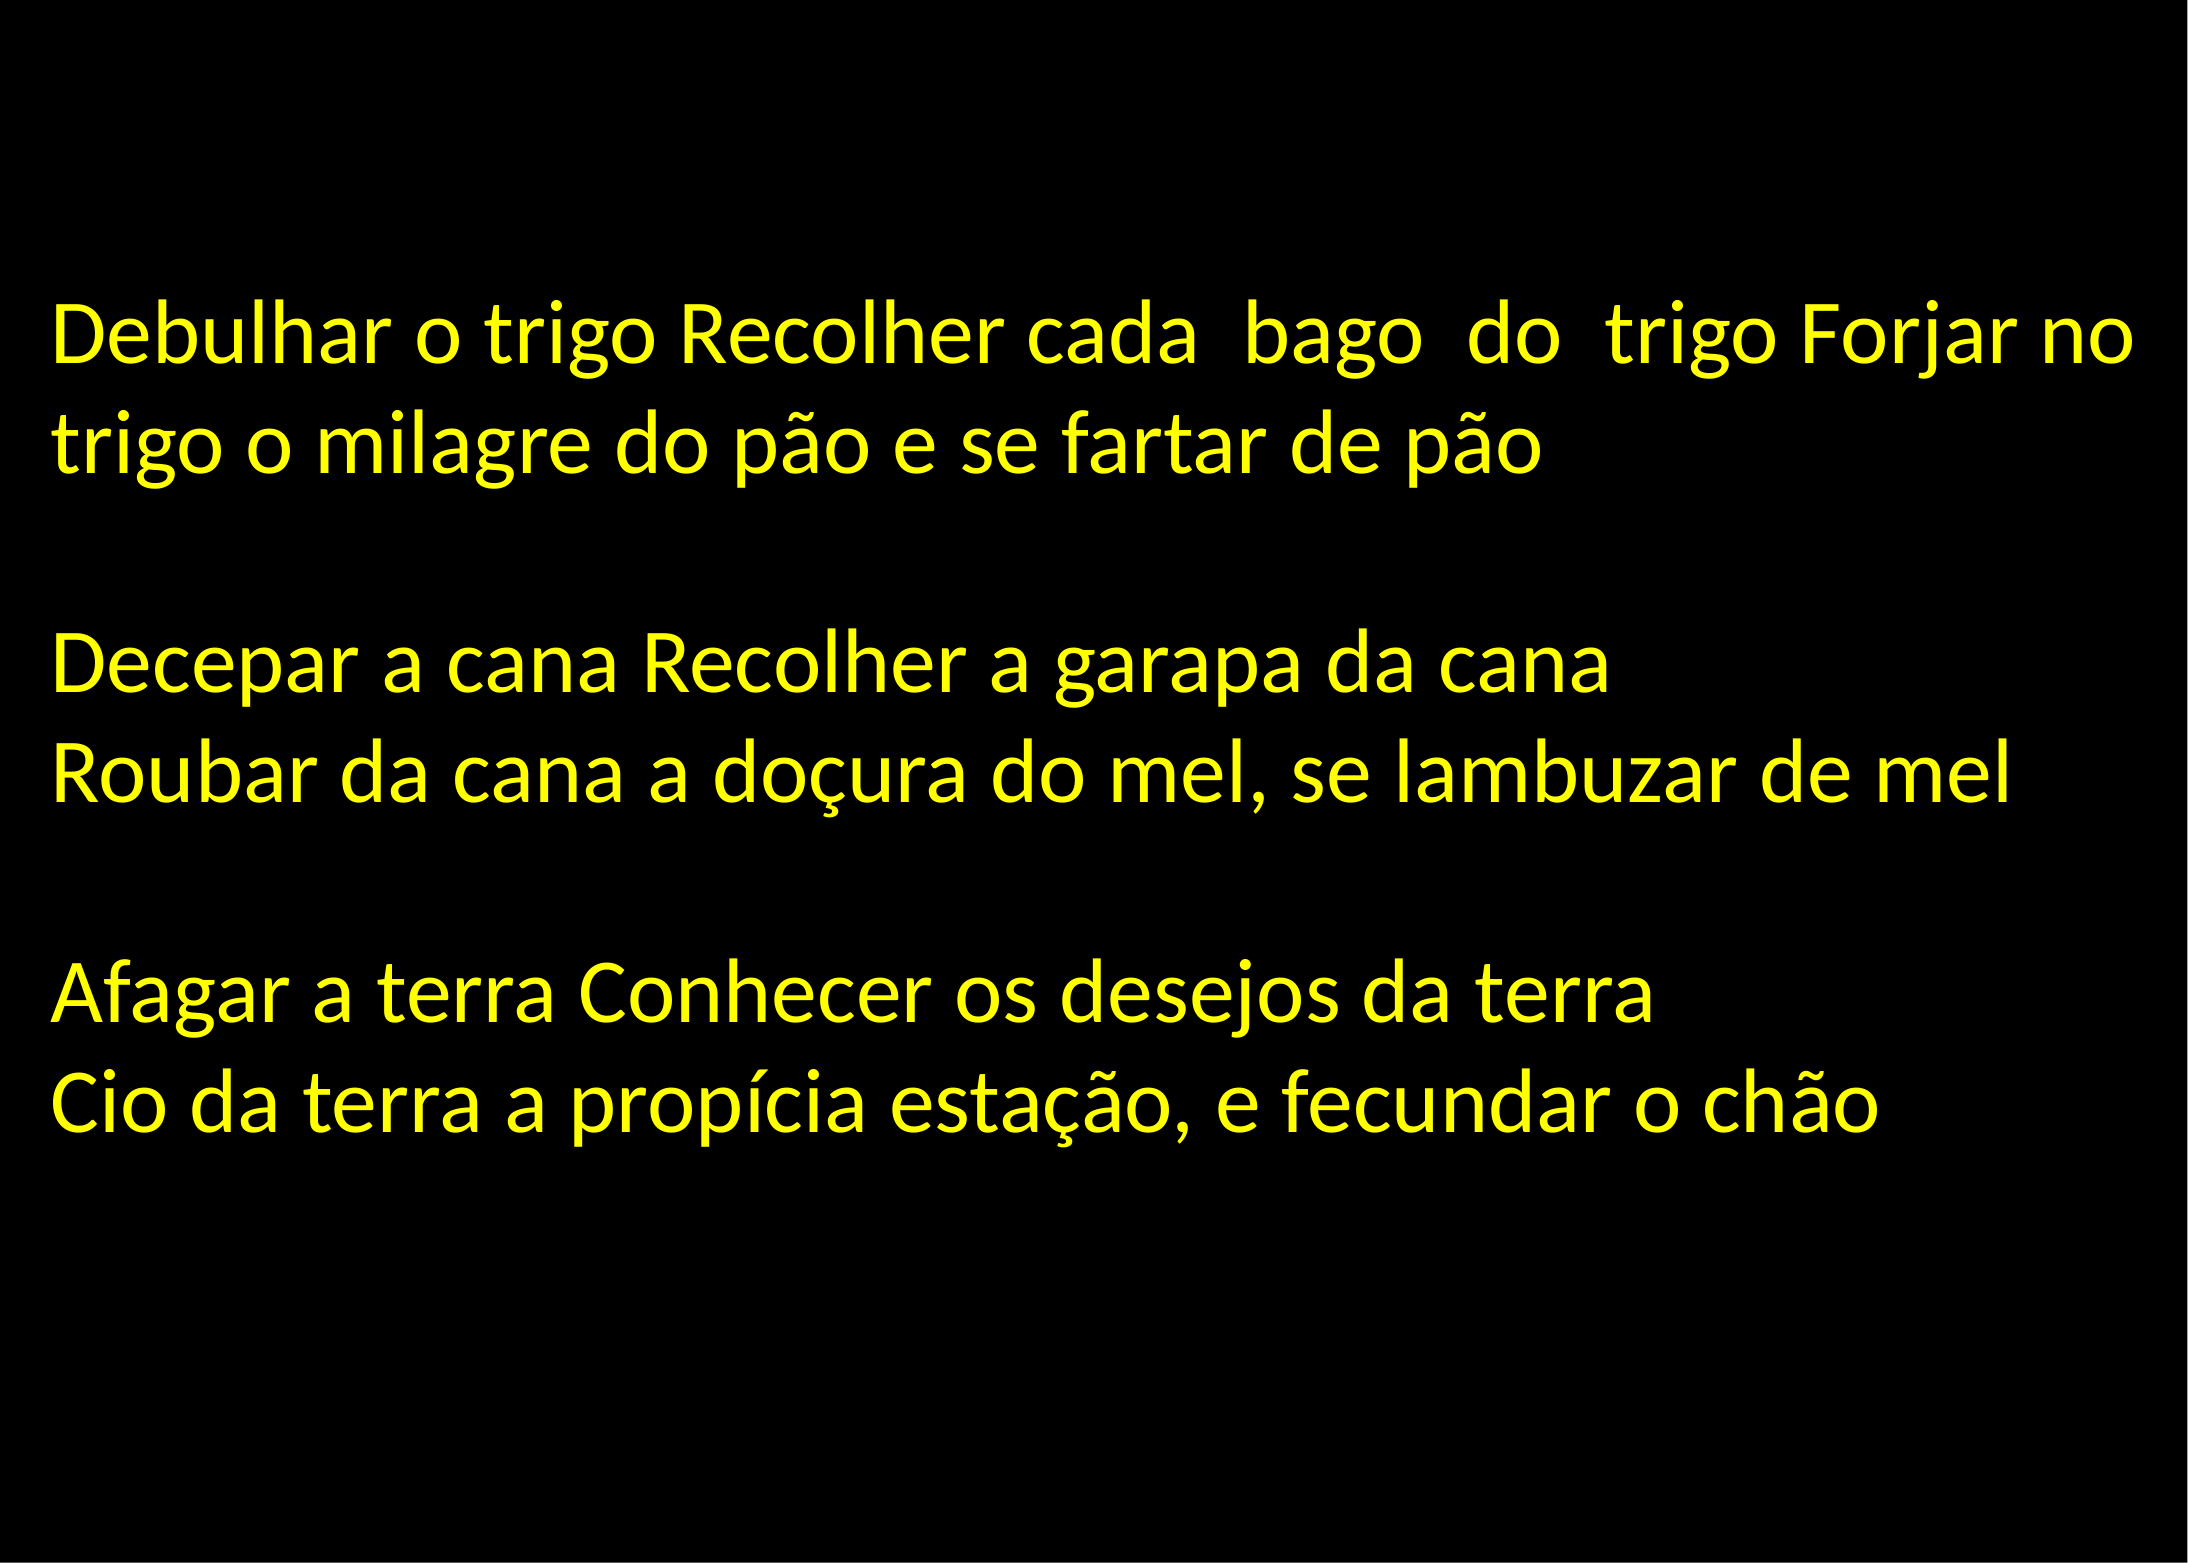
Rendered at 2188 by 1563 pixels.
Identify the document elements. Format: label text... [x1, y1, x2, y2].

title Debulhar o trigo Recolher cada bago do trigo Forjar no trigo o milagre do pão e se fartar de pão Decepar a cana Recolher a garapa da cana Roubar da cana a doçura do mel, se lambuzar de mel Afagar a terra Conhecer os desejos da terra Cio da terra a propícia estação, e fecundar o chão [0, 0, 2188, 1563]
